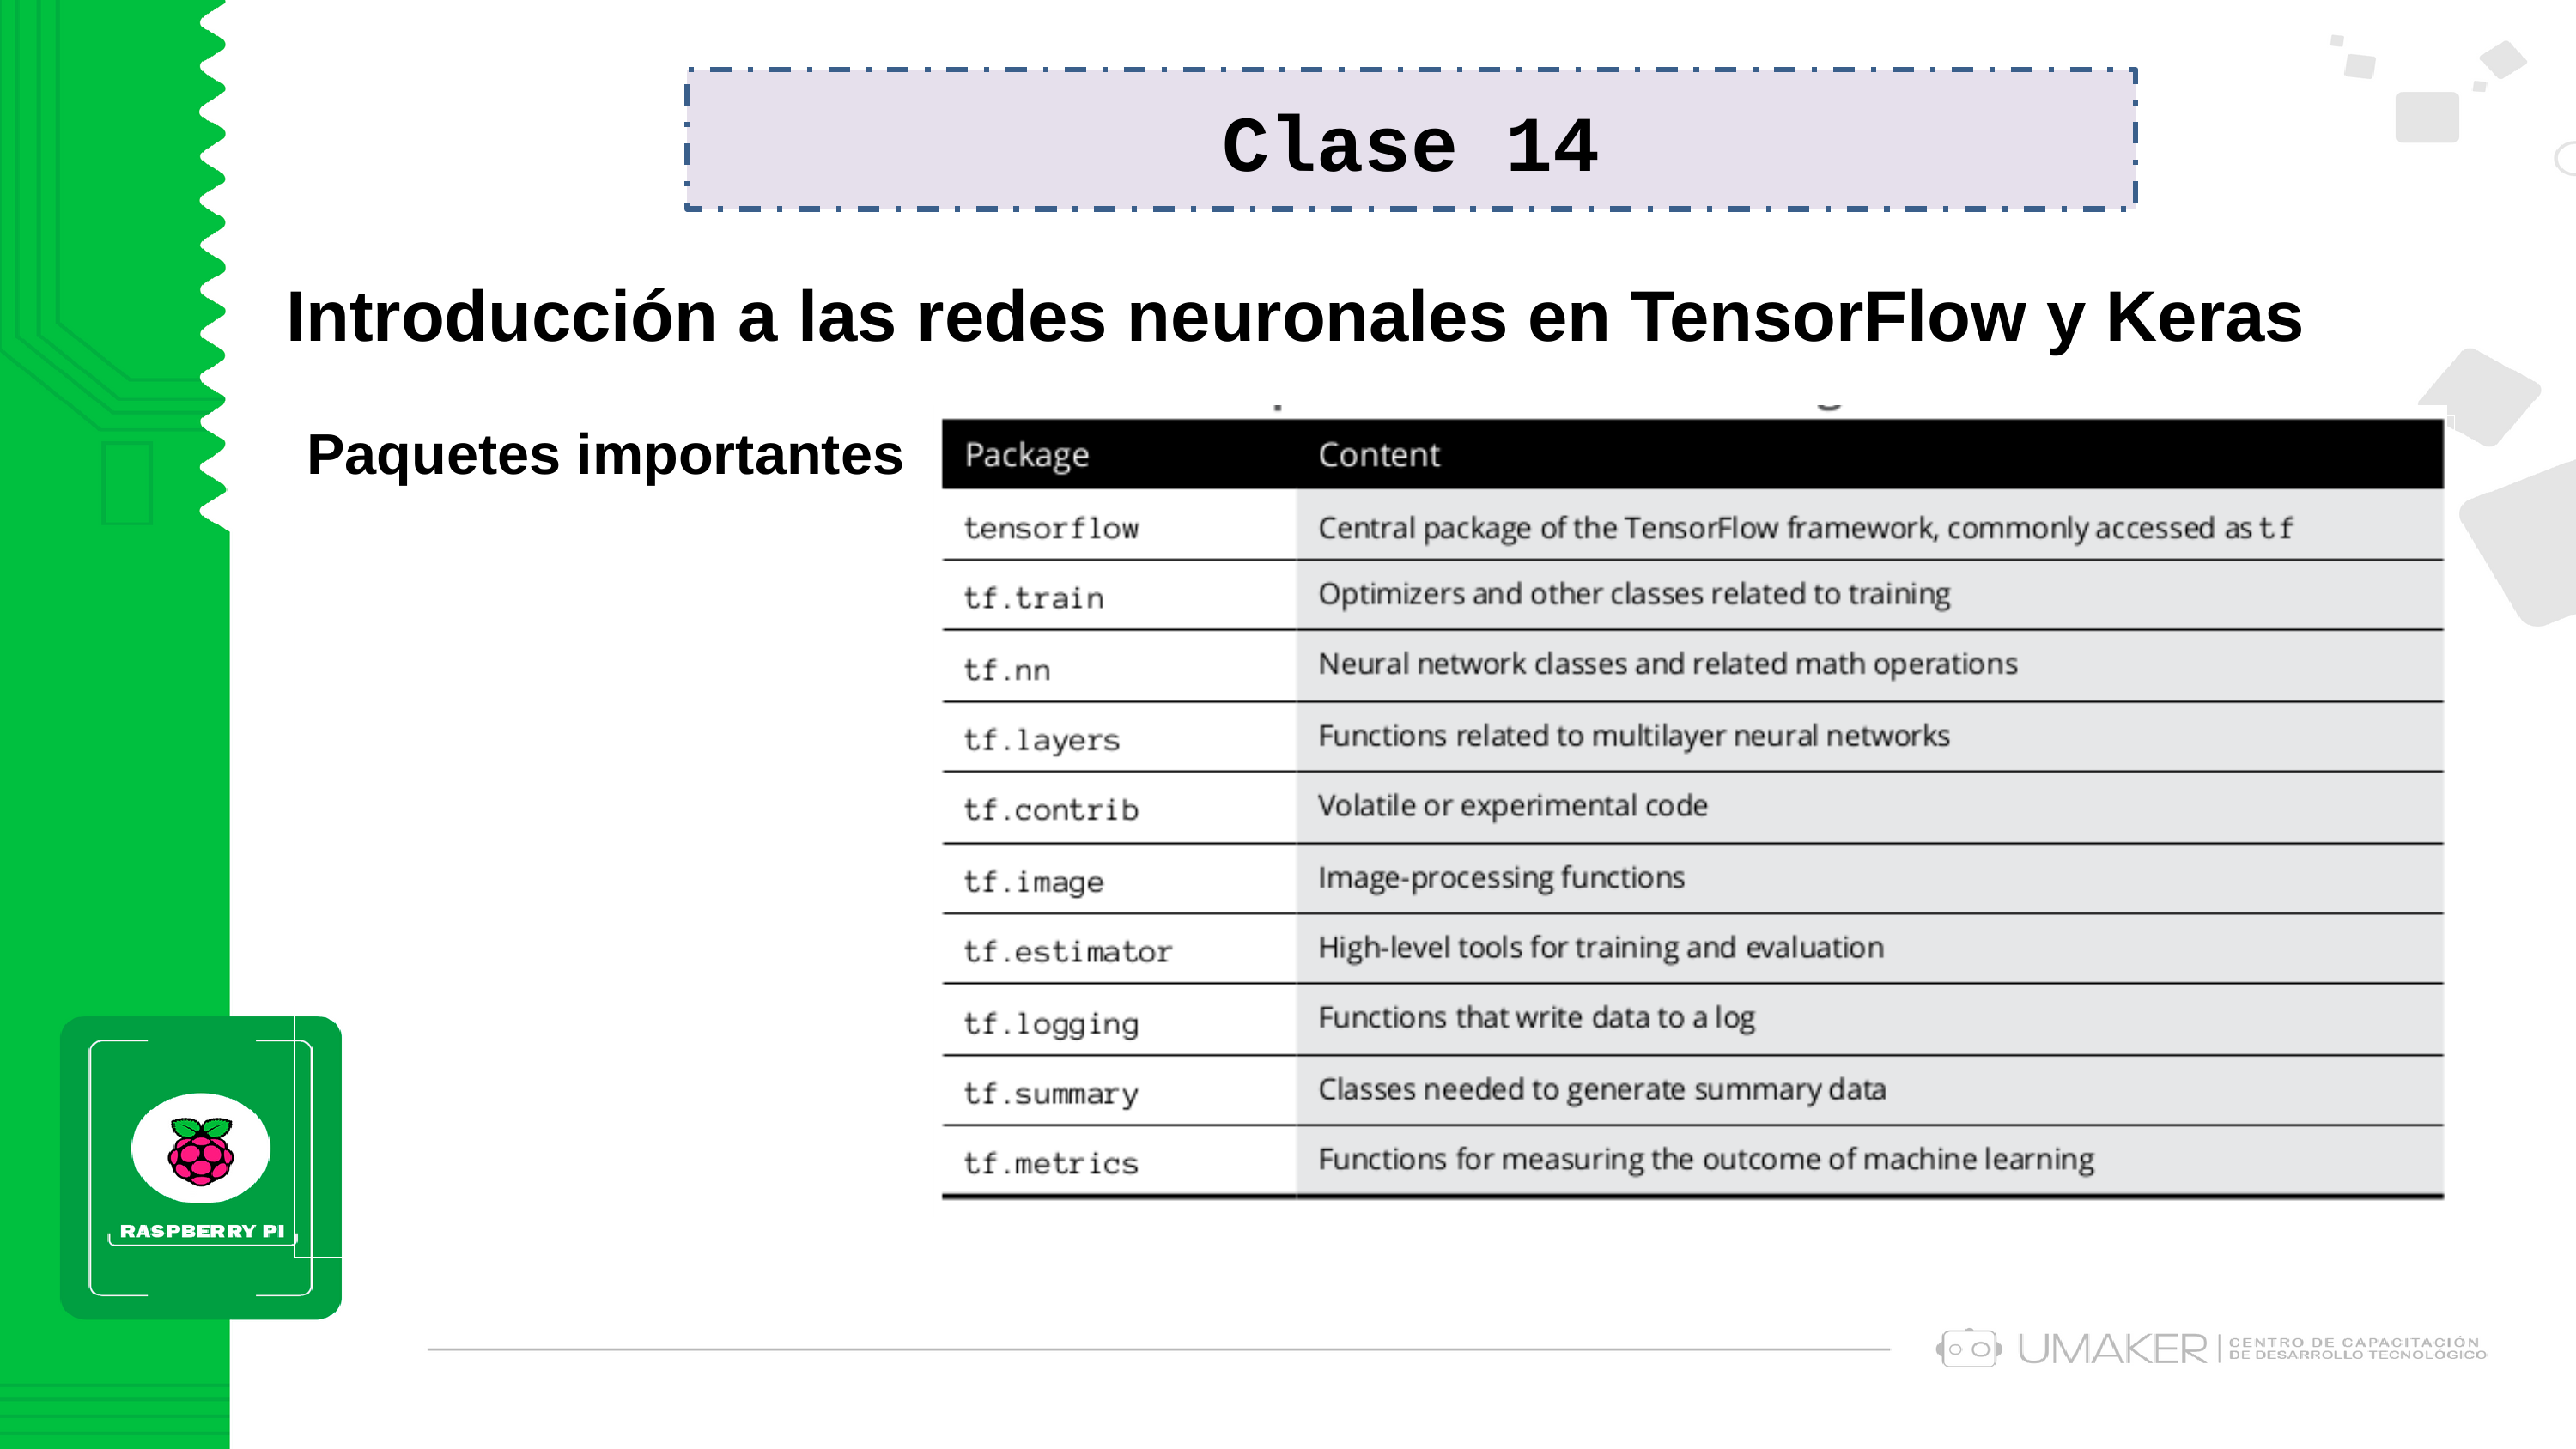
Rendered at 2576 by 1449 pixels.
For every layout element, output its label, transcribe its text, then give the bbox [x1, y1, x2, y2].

picture [0, 0, 2576, 1449]
text_box Paquetes importantes [294, 415, 2455, 1258]
text_box Introducción a las redes neuronales en TensorFlow y Keras [229, 264, 2363, 416]
text_box Clase 14 [687, 70, 2136, 209]
